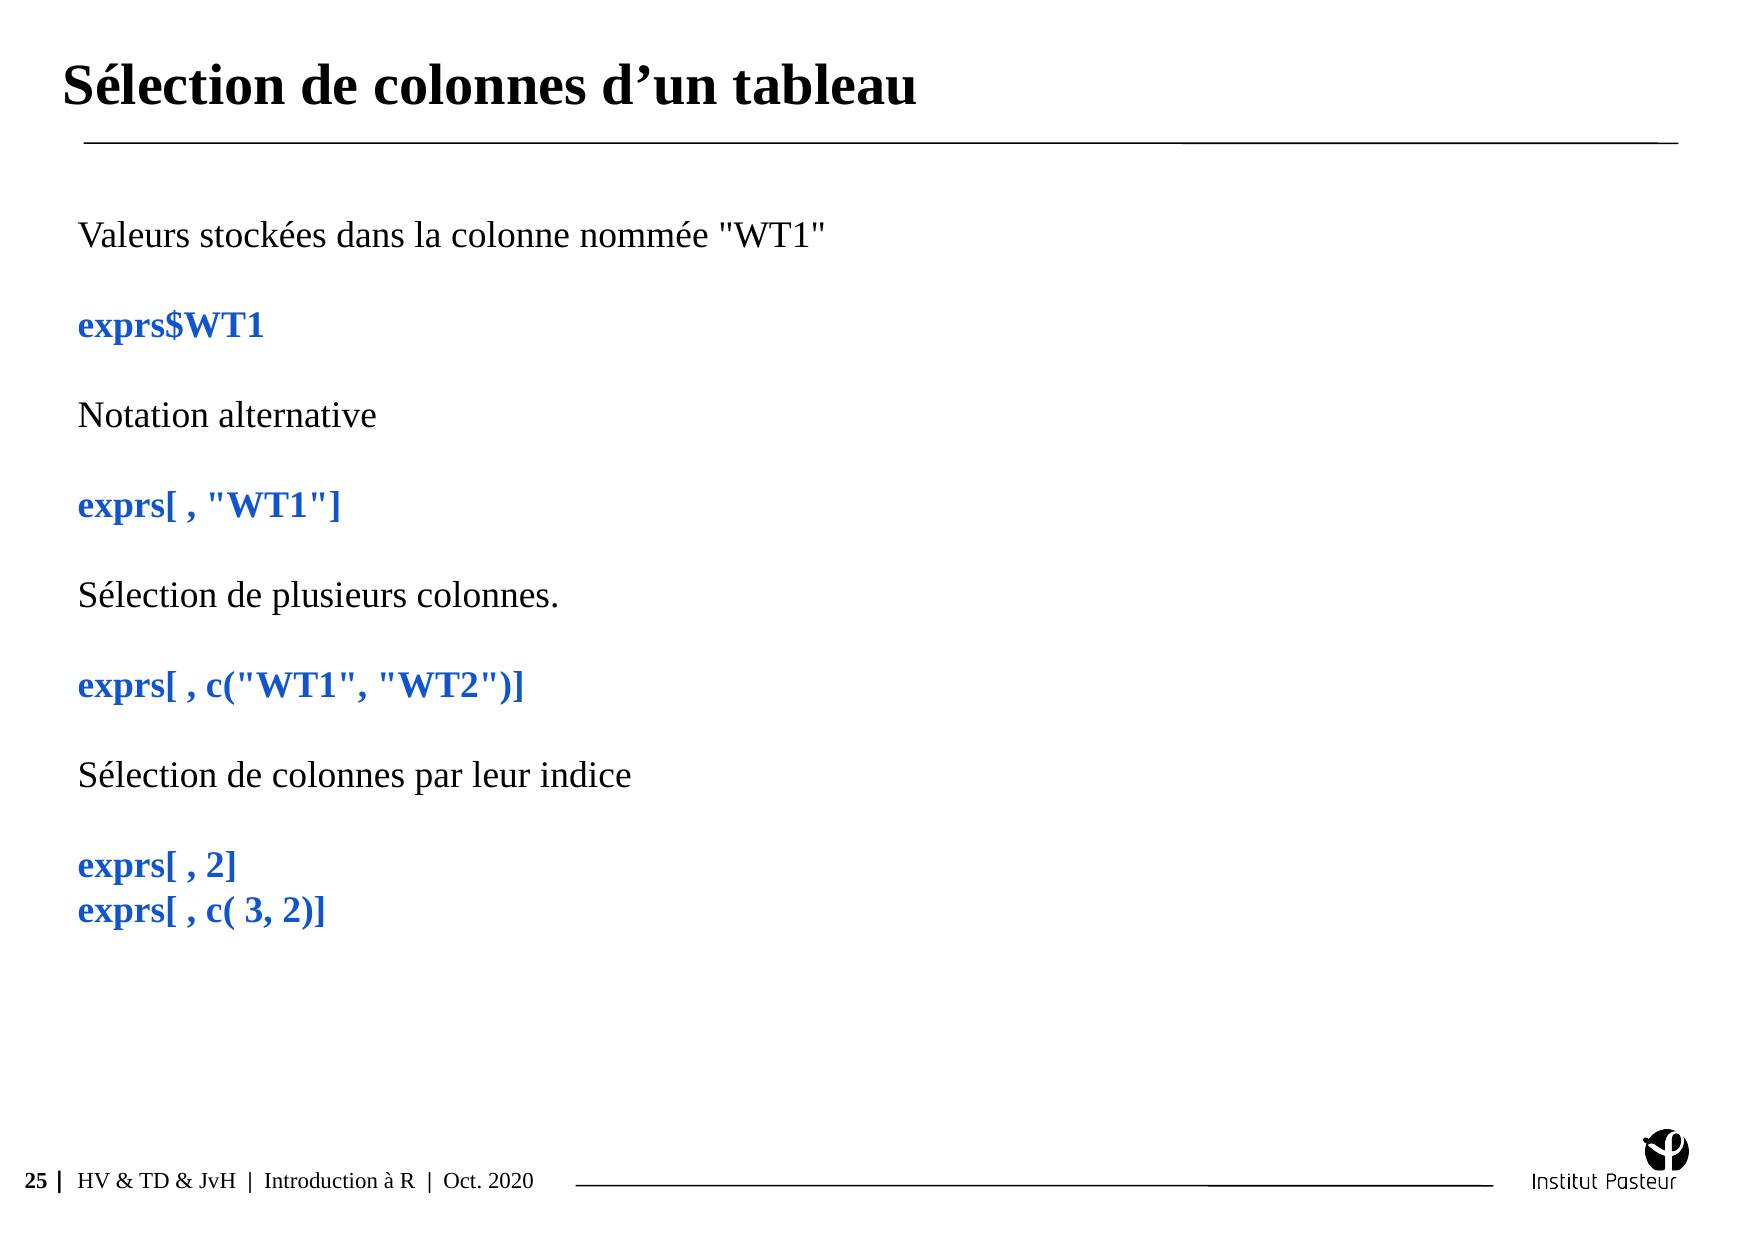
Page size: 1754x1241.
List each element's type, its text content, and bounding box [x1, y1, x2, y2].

text_box Sélection de colonnes d’un tableau [62, 2, 1692, 160]
list Valeurs stockées dans la colonne nommée "WT1" exprs$WT1 Notation alternative exprs[ , "WT1"] Sélection de plusieurs colonnes. exprs[ , c("WT1", "WT2")] Sélection de colonnes par leur indice exprs[ , 2] exprs[ , c( 3, 2)] [62, 194, 1692, 1152]
picture [1533, 1152, 1689, 1189]
